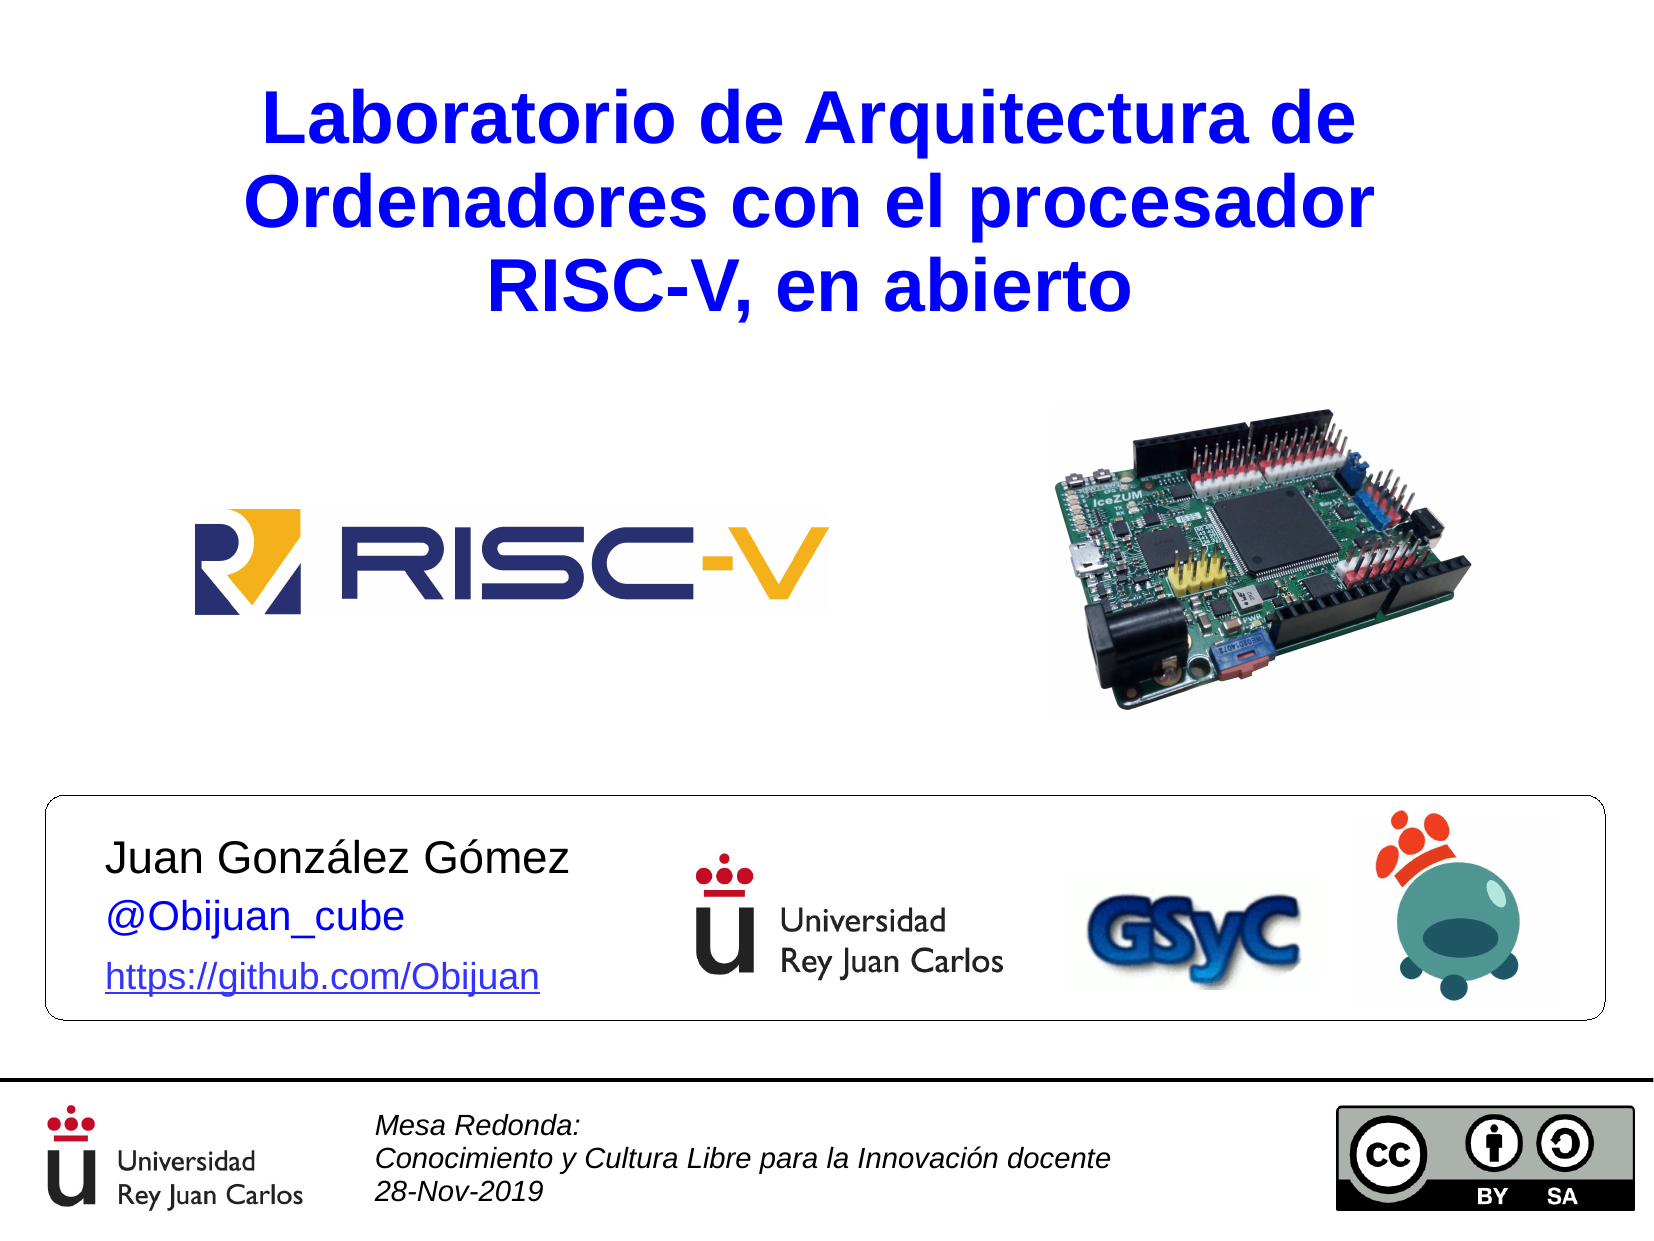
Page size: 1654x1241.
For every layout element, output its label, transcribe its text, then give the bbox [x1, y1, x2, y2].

text_box @Obijuan_cube [90, 885, 451, 961]
picture [30, 1094, 316, 1220]
title Laboratorio de Arquitectura de Ordenadores con el procesador RISC-V, en abierto [150, 75, 1471, 327]
text_box Juan González Gómez [90, 825, 601, 916]
picture [1350, 810, 1561, 1006]
text_box [45, 795, 1606, 1021]
picture [1050, 404, 1482, 721]
text_box https://github.com/Obijuan [90, 948, 556, 1006]
picture [1065, 872, 1321, 991]
picture [195, 509, 829, 616]
picture [675, 840, 1019, 991]
text_box Mesa Redonda: Conocimiento y Cultura Libre para la Innovación docente 28-Nov-2019 [360, 1101, 1246, 1216]
picture [1336, 1094, 1636, 1221]
